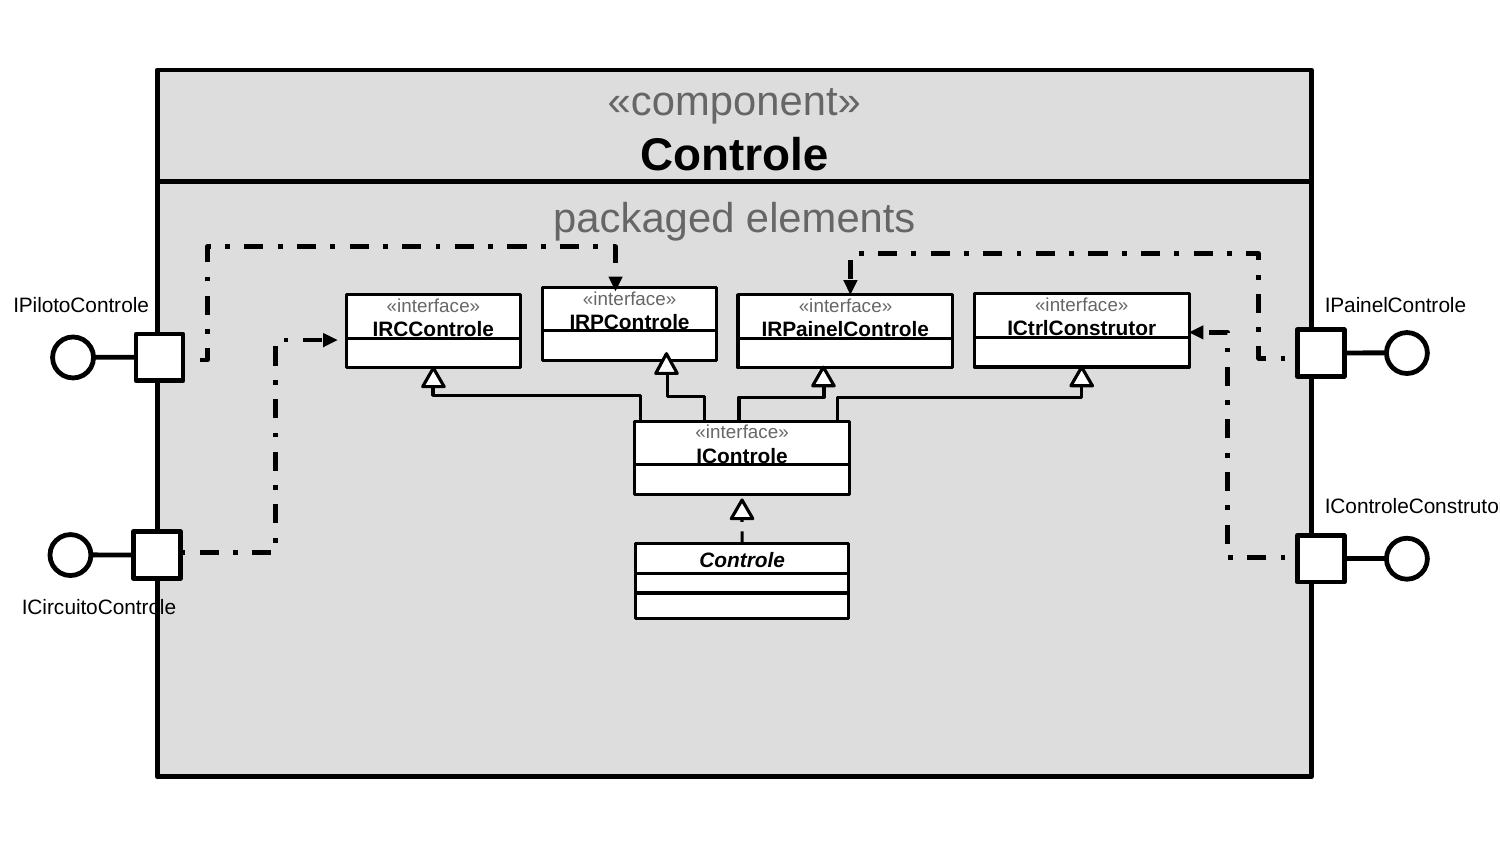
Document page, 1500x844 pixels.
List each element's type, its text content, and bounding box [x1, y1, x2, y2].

text_box [635, 573, 849, 619]
text_box [974, 337, 1190, 386]
text_box «interface» IRCControle [346, 294, 521, 338]
text_box [1297, 535, 1345, 583]
text_box IControleConstrutor [1311, 485, 1500, 524]
text_box [1386, 332, 1428, 374]
text_box «interface» IRPControle [542, 287, 717, 330]
text_box [731, 500, 753, 519]
text_box «interface» ICtrlConstrutor [974, 293, 1190, 337]
text_box Controle [635, 543, 849, 573]
text_box [1297, 329, 1345, 377]
text_box «component» Controle [157, 69, 1312, 181]
text_box [133, 531, 181, 579]
text_box [49, 534, 91, 576]
text_box [634, 464, 850, 495]
text_box [346, 338, 521, 387]
text_box [136, 334, 184, 381]
text_box IPilotoControle [0, 284, 214, 323]
text_box packaged elements [157, 181, 1312, 777]
text_box [52, 336, 94, 378]
text_box [542, 330, 717, 374]
text_box [737, 338, 953, 386]
text_box [1386, 538, 1428, 580]
text_box IPainelControle [1311, 284, 1500, 323]
text_box ICircuitoControle [8, 586, 223, 625]
text_box «interface» IRPainelControle [737, 294, 953, 338]
text_box «interface» IControle [634, 421, 850, 464]
